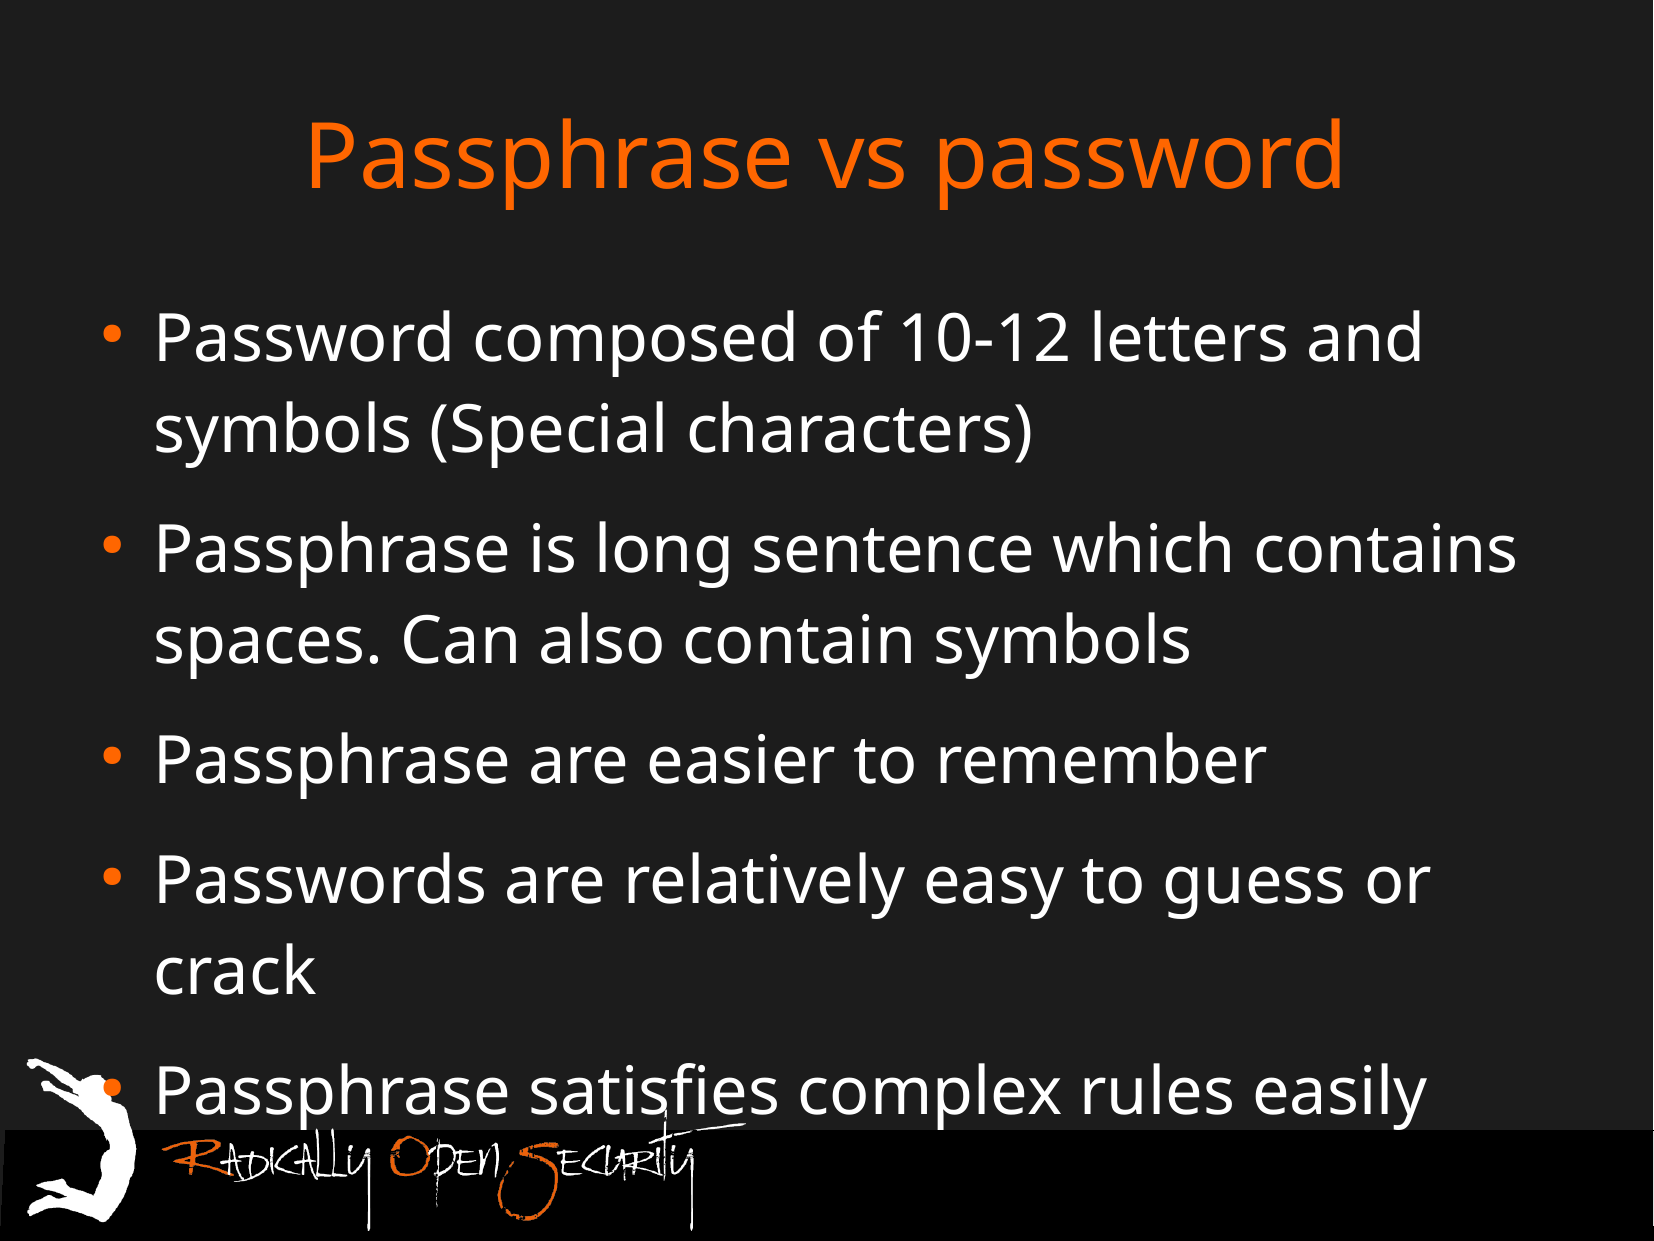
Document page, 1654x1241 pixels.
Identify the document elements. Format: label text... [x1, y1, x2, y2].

title Passphrase vs password [82, 49, 1571, 257]
picture [0, 1022, 778, 1241]
list Password composed of 10-12 letters and symbols (Special characters) Passphrase is long sentence which contains spaces. Can also contain symbols Passphrase are easier to remember Passwords are relatively easy to guess or crack Passphrase satisfies complex rules easily [82, 290, 1571, 1109]
